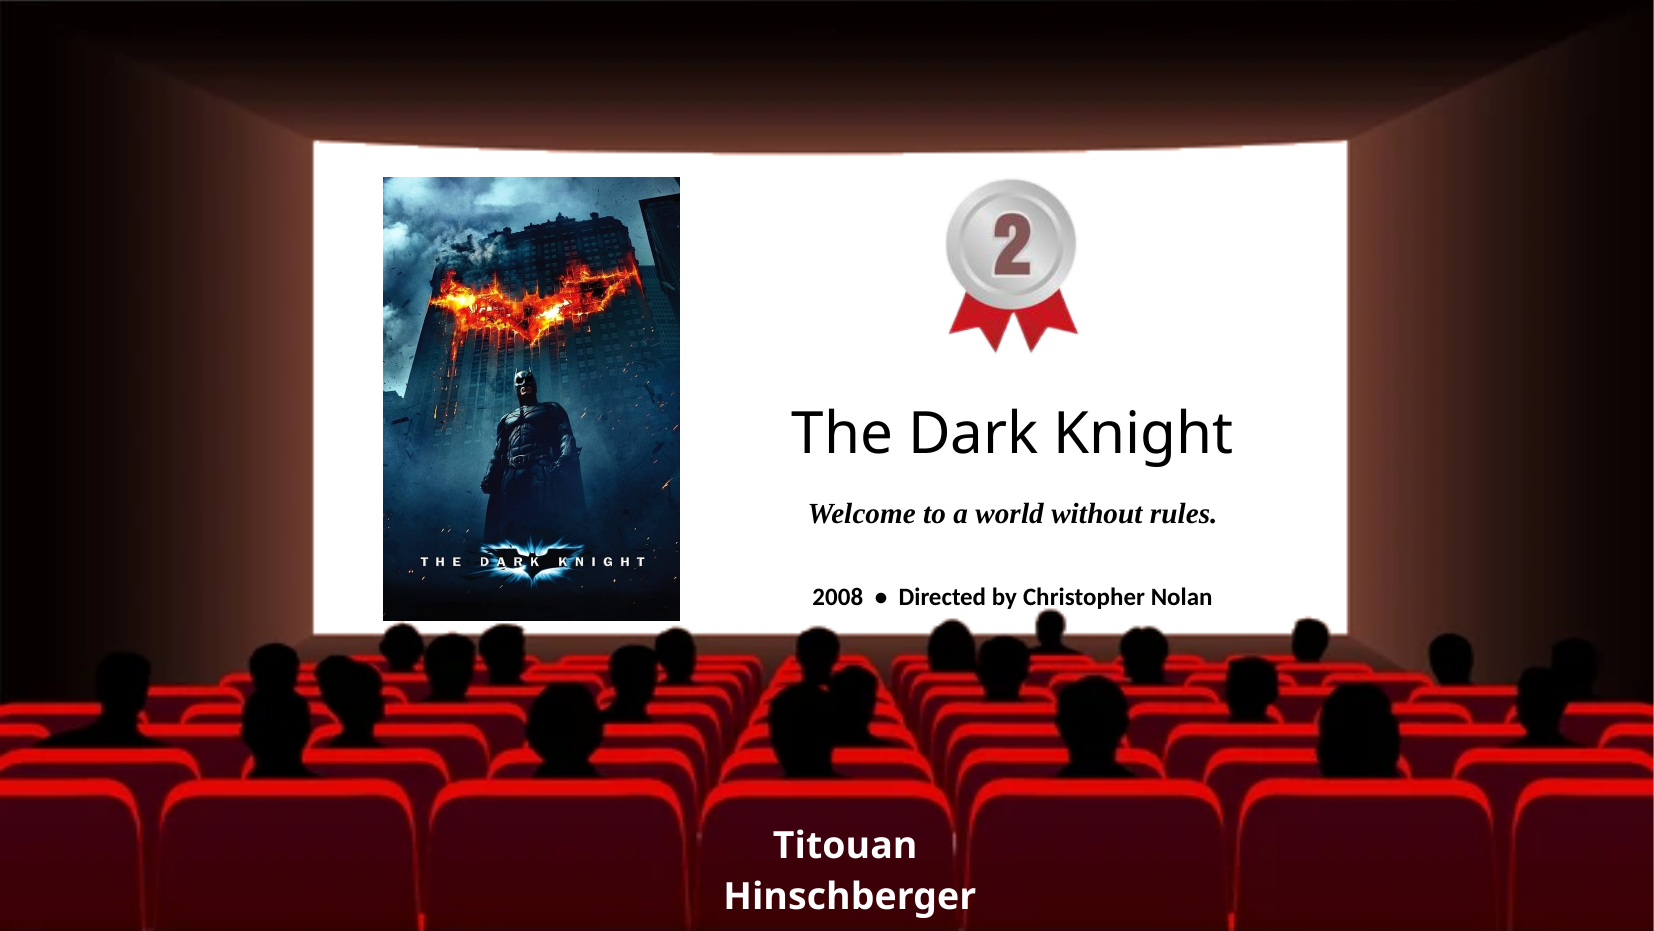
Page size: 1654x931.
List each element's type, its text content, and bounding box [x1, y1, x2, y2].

text_box 2008 • Directed by Christopher Nolan [679, 579, 1347, 619]
text_box The Dark Knight [685, 383, 1341, 470]
text_box Welcome to a world without rules. [685, 490, 1341, 538]
picture [0, 0, 1654, 931]
